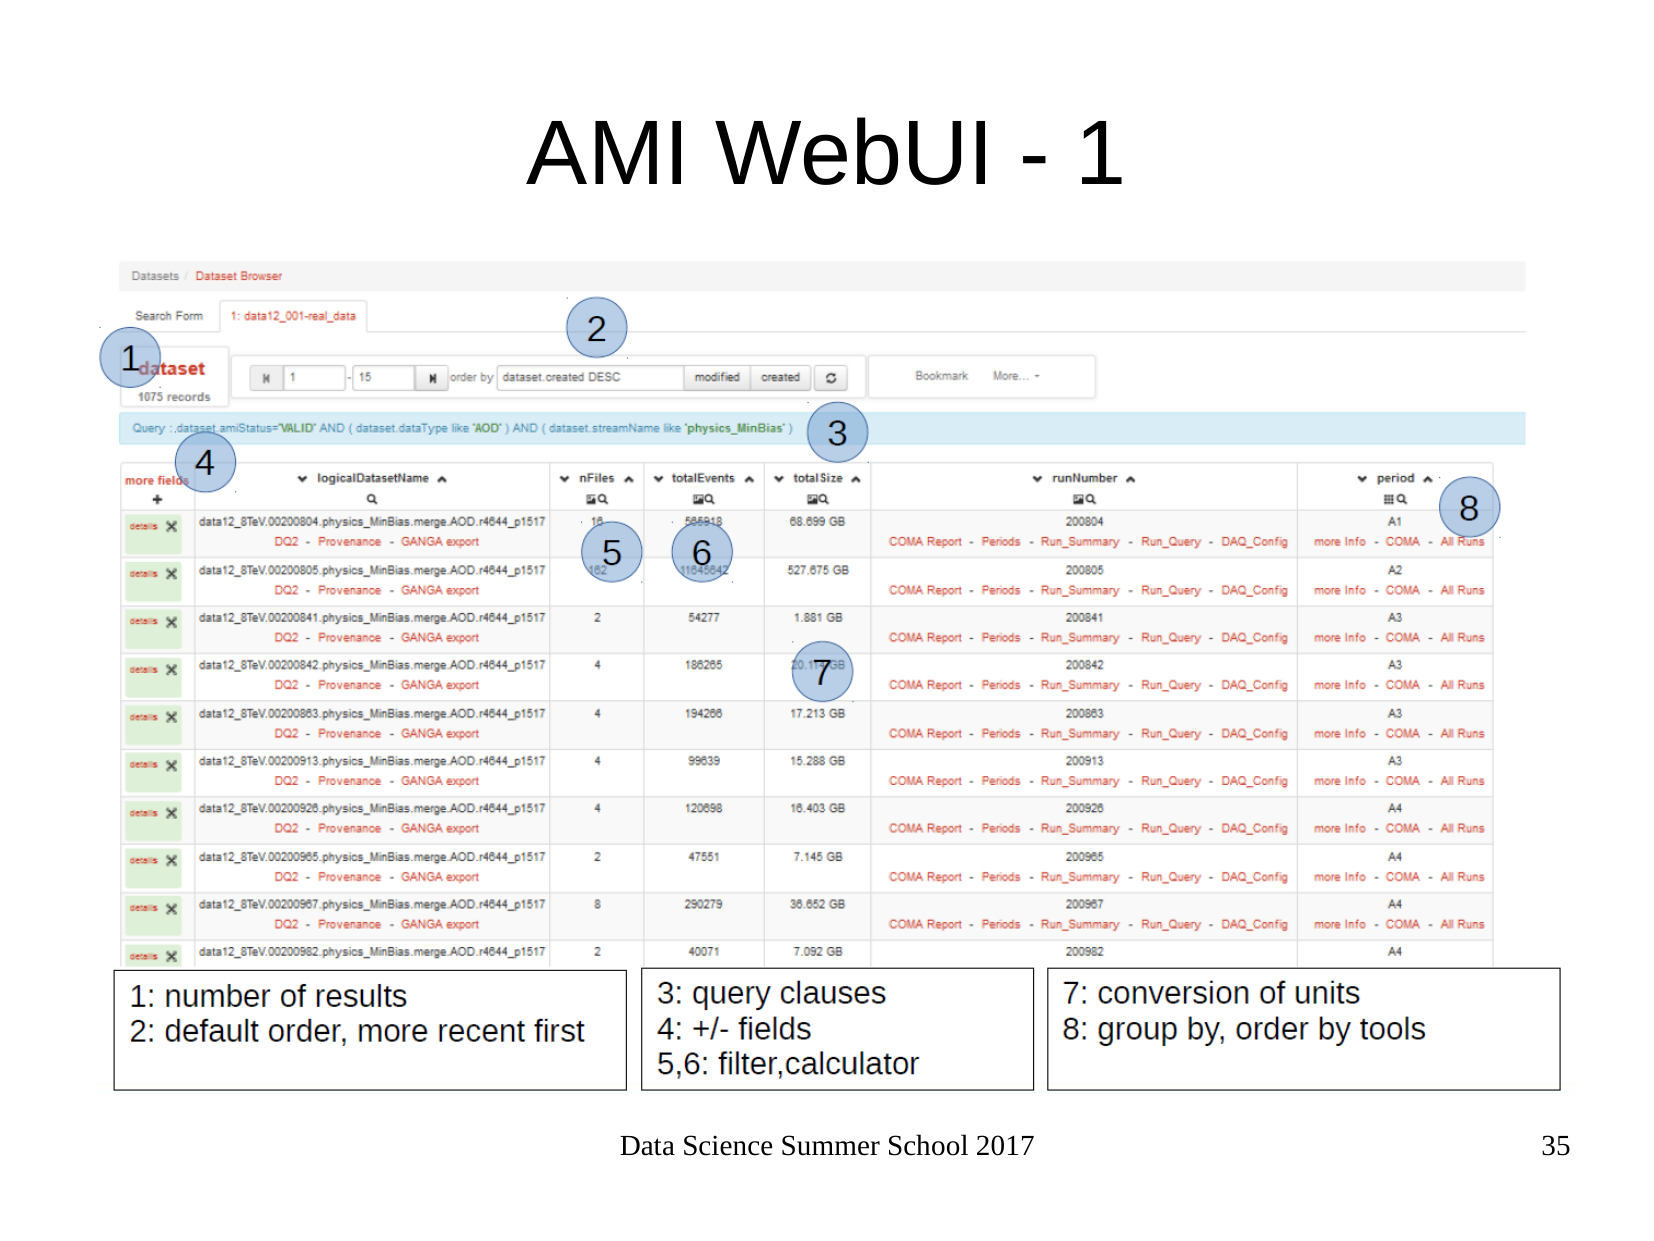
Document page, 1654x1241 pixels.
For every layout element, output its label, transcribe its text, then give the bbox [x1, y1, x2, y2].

picture [95, 253, 1576, 1096]
title AMI WebUI - 1 [82, 49, 1571, 257]
